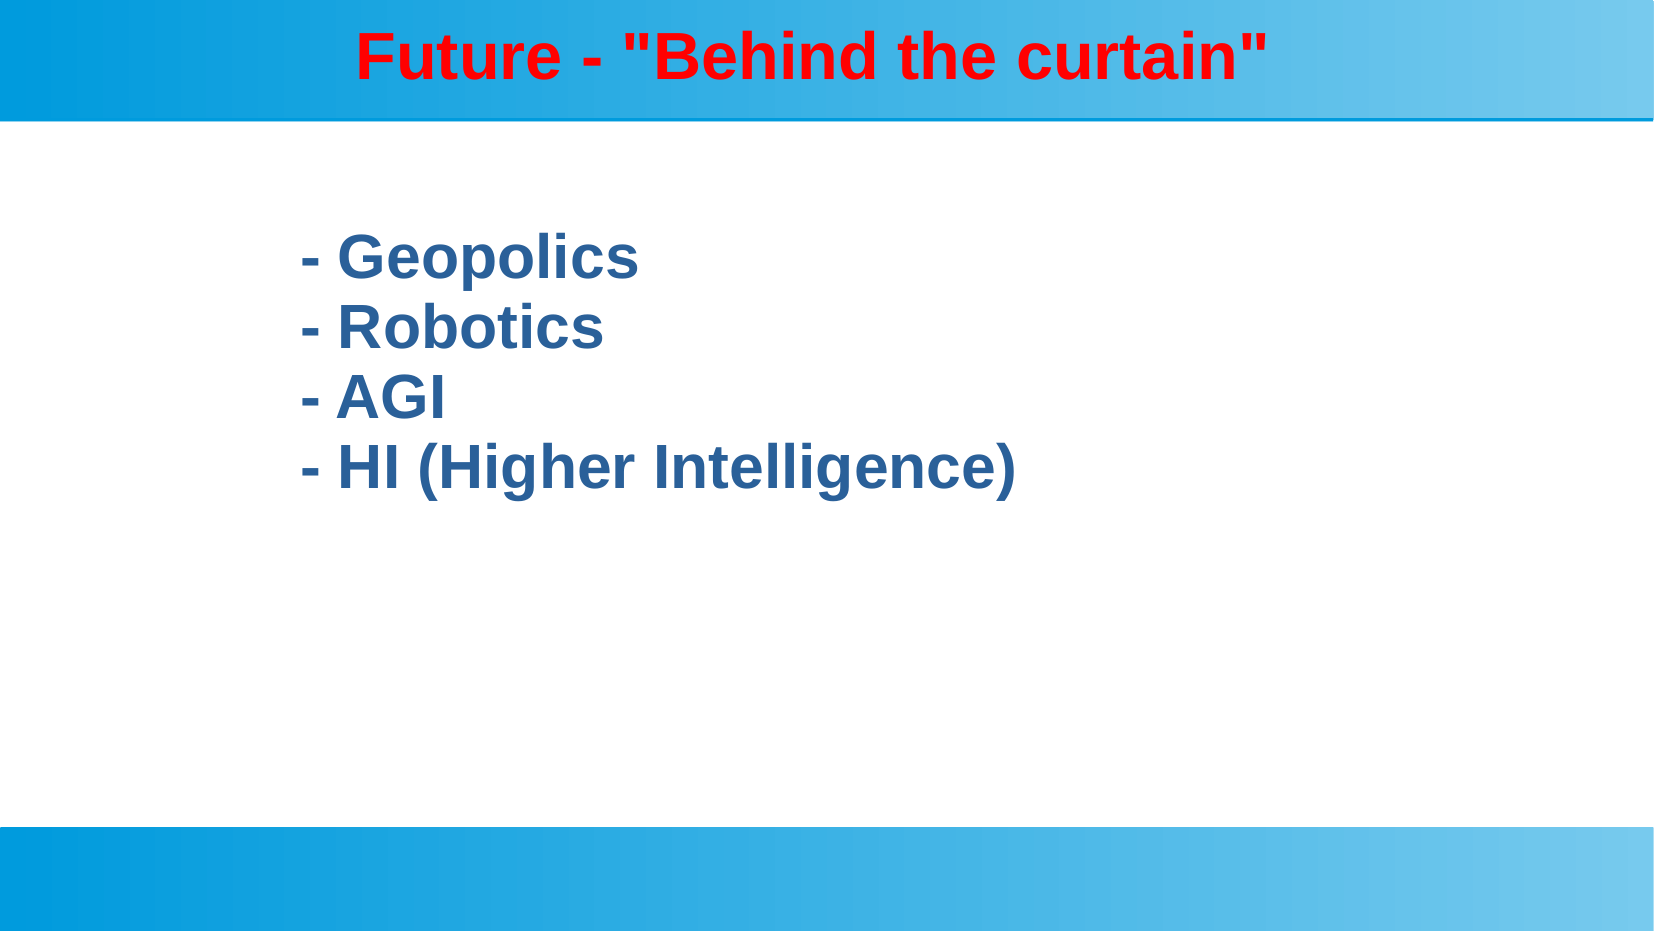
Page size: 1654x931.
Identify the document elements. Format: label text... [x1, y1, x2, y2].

title - Geopolics - Robotics - AGI - HI (Higher Intelligence) [300, 187, 1163, 537]
title Future - "Behind the curtain" [75, 0, 1552, 113]
